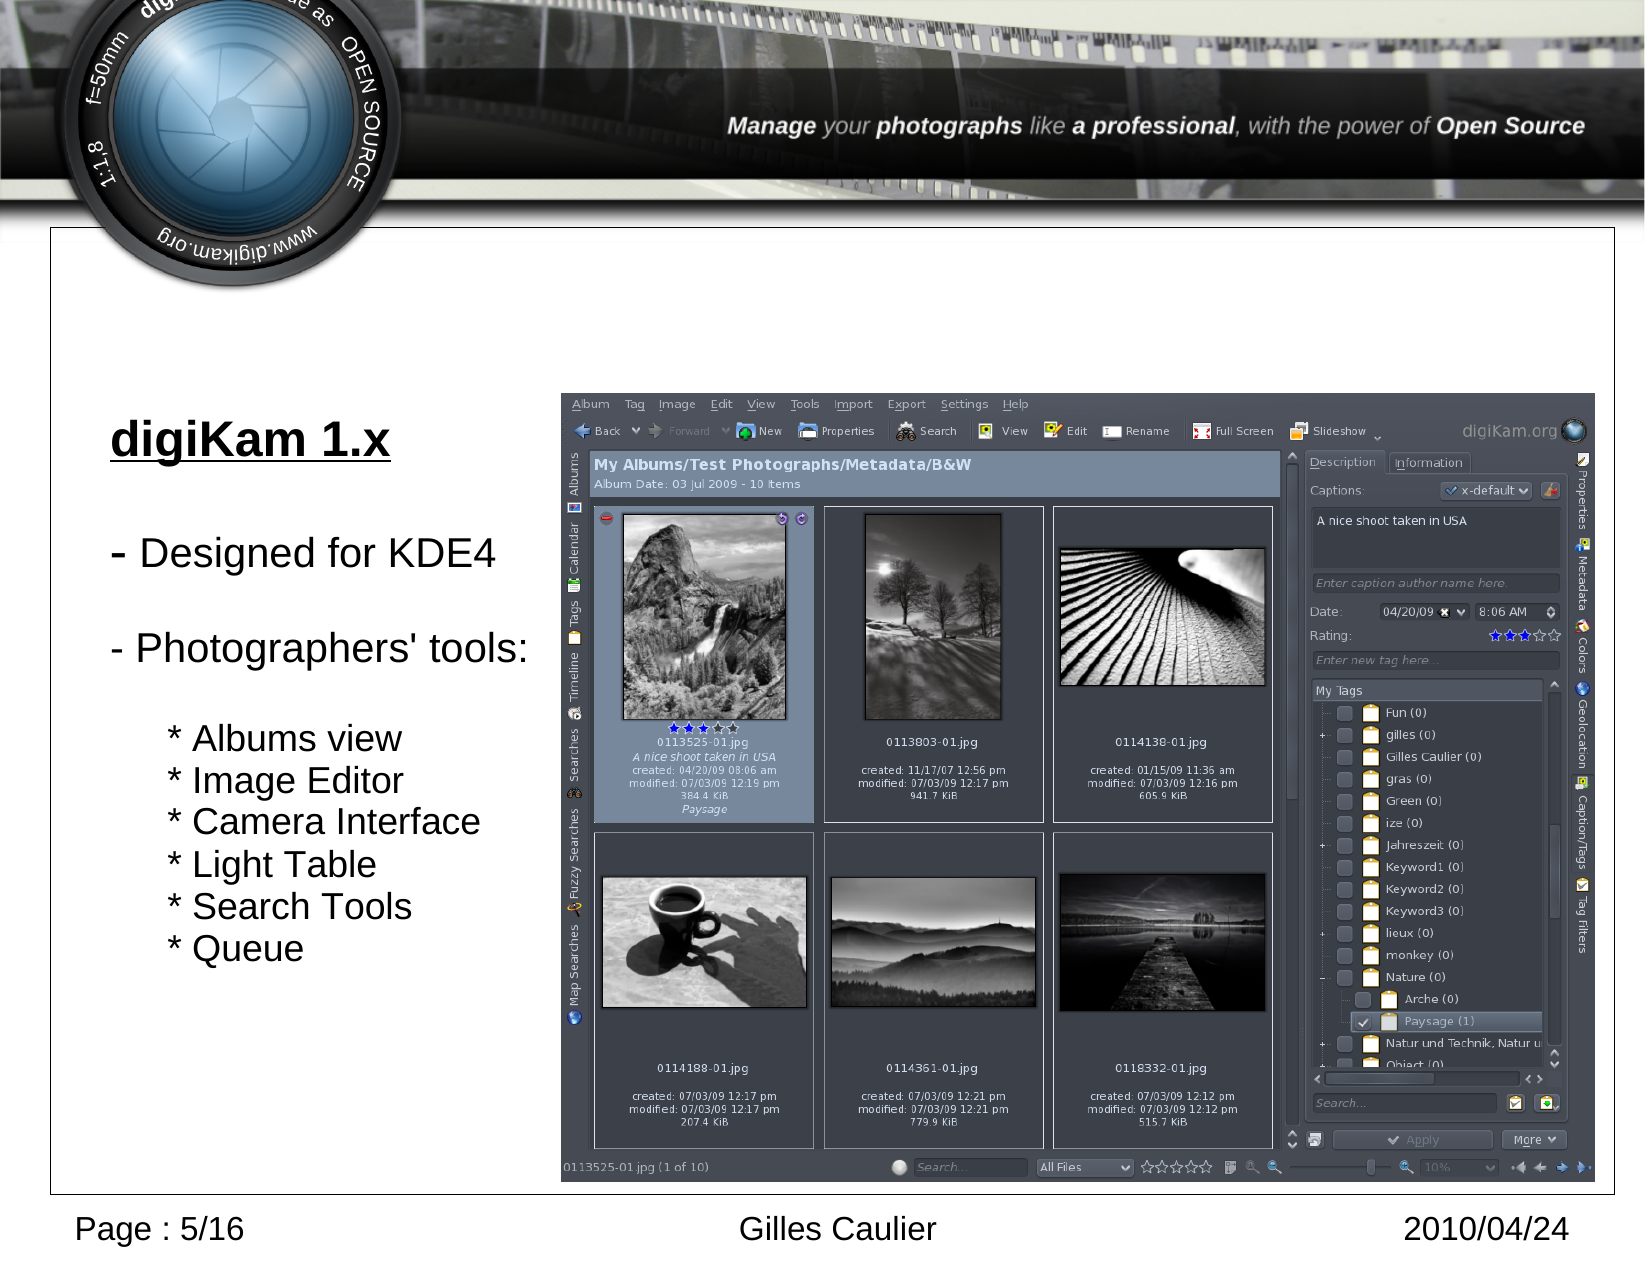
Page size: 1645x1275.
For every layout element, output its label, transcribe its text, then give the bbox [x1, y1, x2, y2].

picture [0, 0, 1645, 296]
picture [561, 393, 1595, 1182]
title digiKam 1.x - Designed for KDE4 - Photographers' tools: * Albums view * Image Editor * Camera Interface * Light Table * Search Tools * Queue [50, 243, 1615, 1195]
text_box Page : <numéro>/16 Gilles Caulier 2010/04/24 [21, 1207, 1623, 1251]
